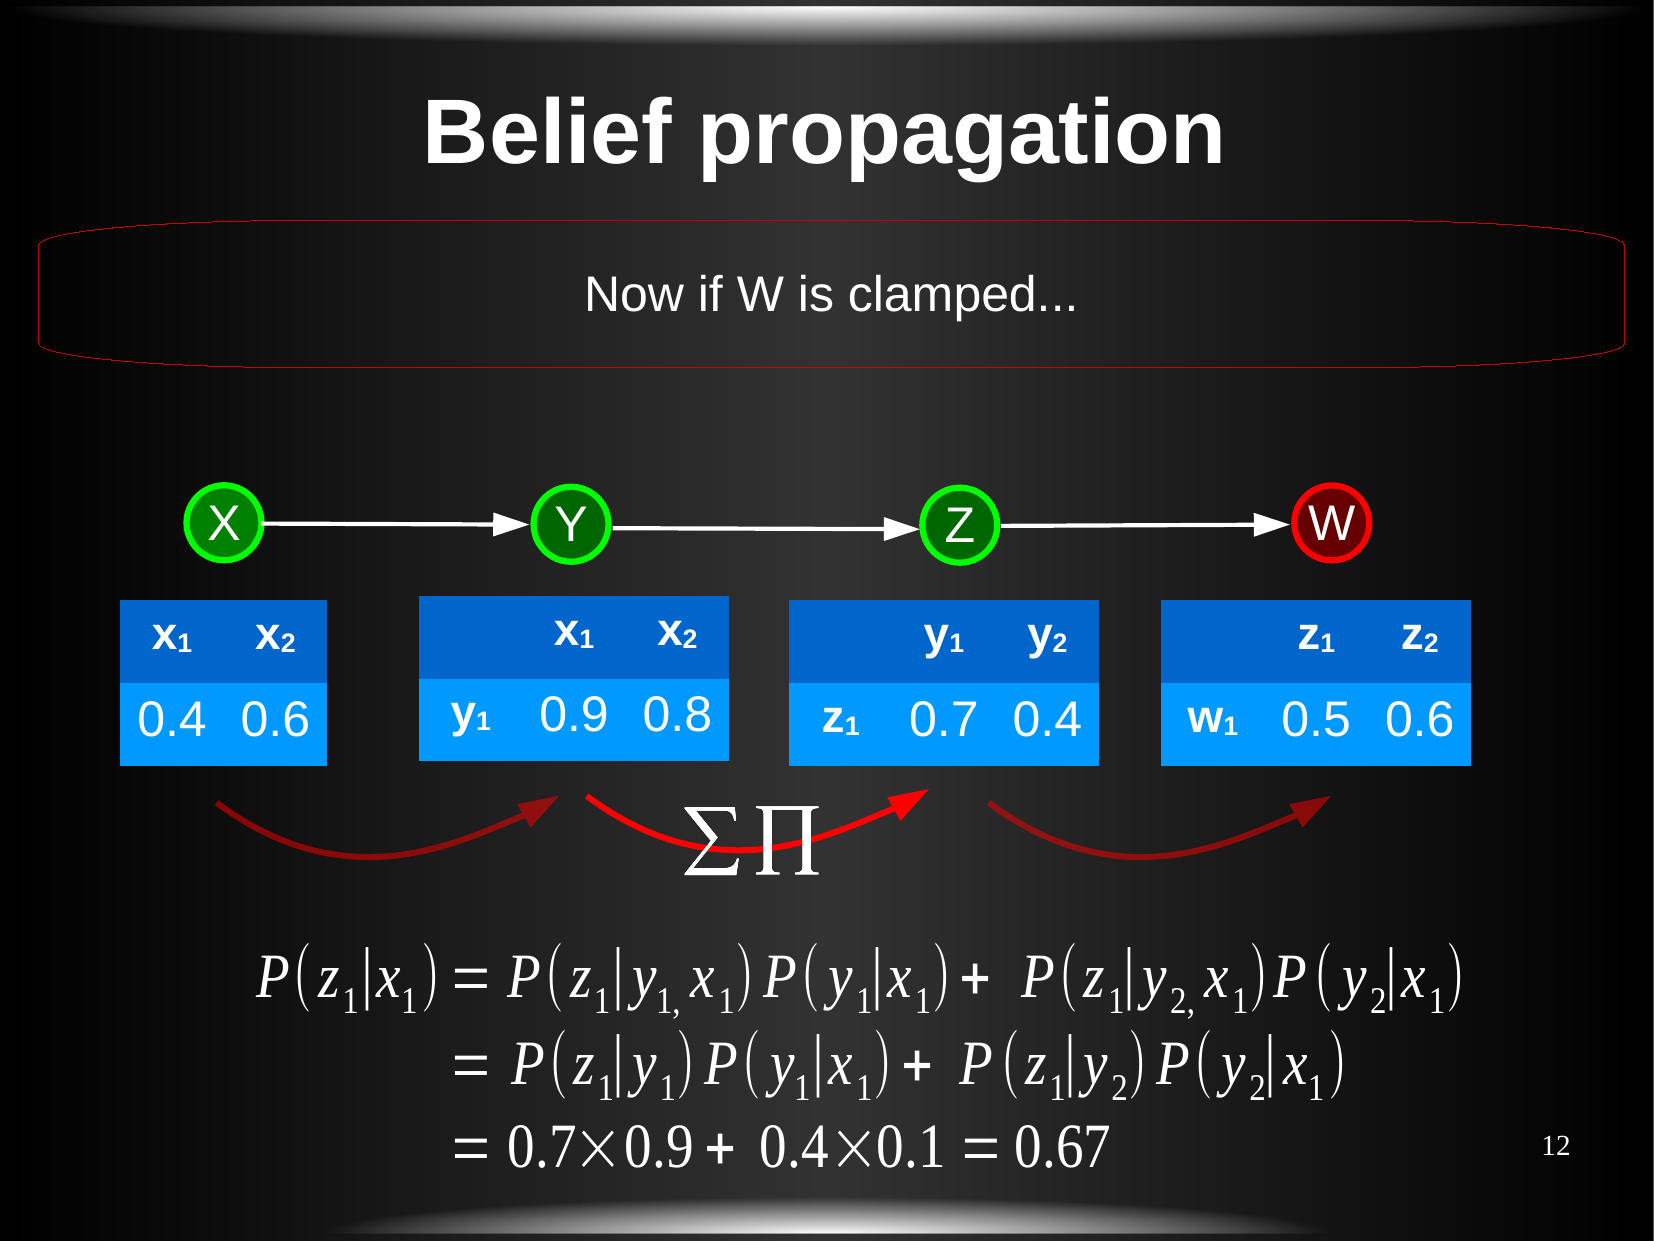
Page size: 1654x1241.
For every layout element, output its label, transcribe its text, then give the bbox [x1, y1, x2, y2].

table_header [789, 600, 892, 683]
table_header x2 [626, 596, 729, 679]
chart [666, 801, 858, 879]
table_cell 0.5 [1265, 683, 1368, 766]
table_cell 0.6 [1368, 683, 1471, 766]
table_header x2 [224, 600, 327, 683]
title Belief propagation [140, 62, 1511, 203]
text_box X [186, 485, 262, 561]
table_cell 0.9 [522, 679, 626, 761]
table_cell 0.8 [626, 679, 729, 761]
table_header x1 [120, 600, 224, 683]
table_header [419, 596, 522, 679]
table_cell y1 [419, 679, 522, 761]
table_cell 0.4 [120, 683, 224, 766]
picture [0, 0, 1654, 1241]
table_header x1 [522, 596, 626, 679]
table_cell 0.4 [996, 683, 1099, 766]
table_header z1 [1265, 600, 1368, 683]
text_box Z [922, 487, 998, 563]
table_header [1161, 600, 1265, 683]
table_header y2 [996, 600, 1099, 683]
table_header y1 [892, 600, 996, 683]
table_cell w1 [1161, 683, 1265, 766]
text_box W [1294, 485, 1370, 561]
text_box Y [533, 486, 609, 562]
chart [238, 942, 1479, 1183]
table_cell z1 [789, 683, 892, 766]
table_header z2 [1368, 600, 1471, 683]
text_box Now if W is clamped... [38, 220, 1625, 368]
table_cell 0.6 [224, 683, 327, 766]
table_cell 0.7 [892, 683, 996, 766]
